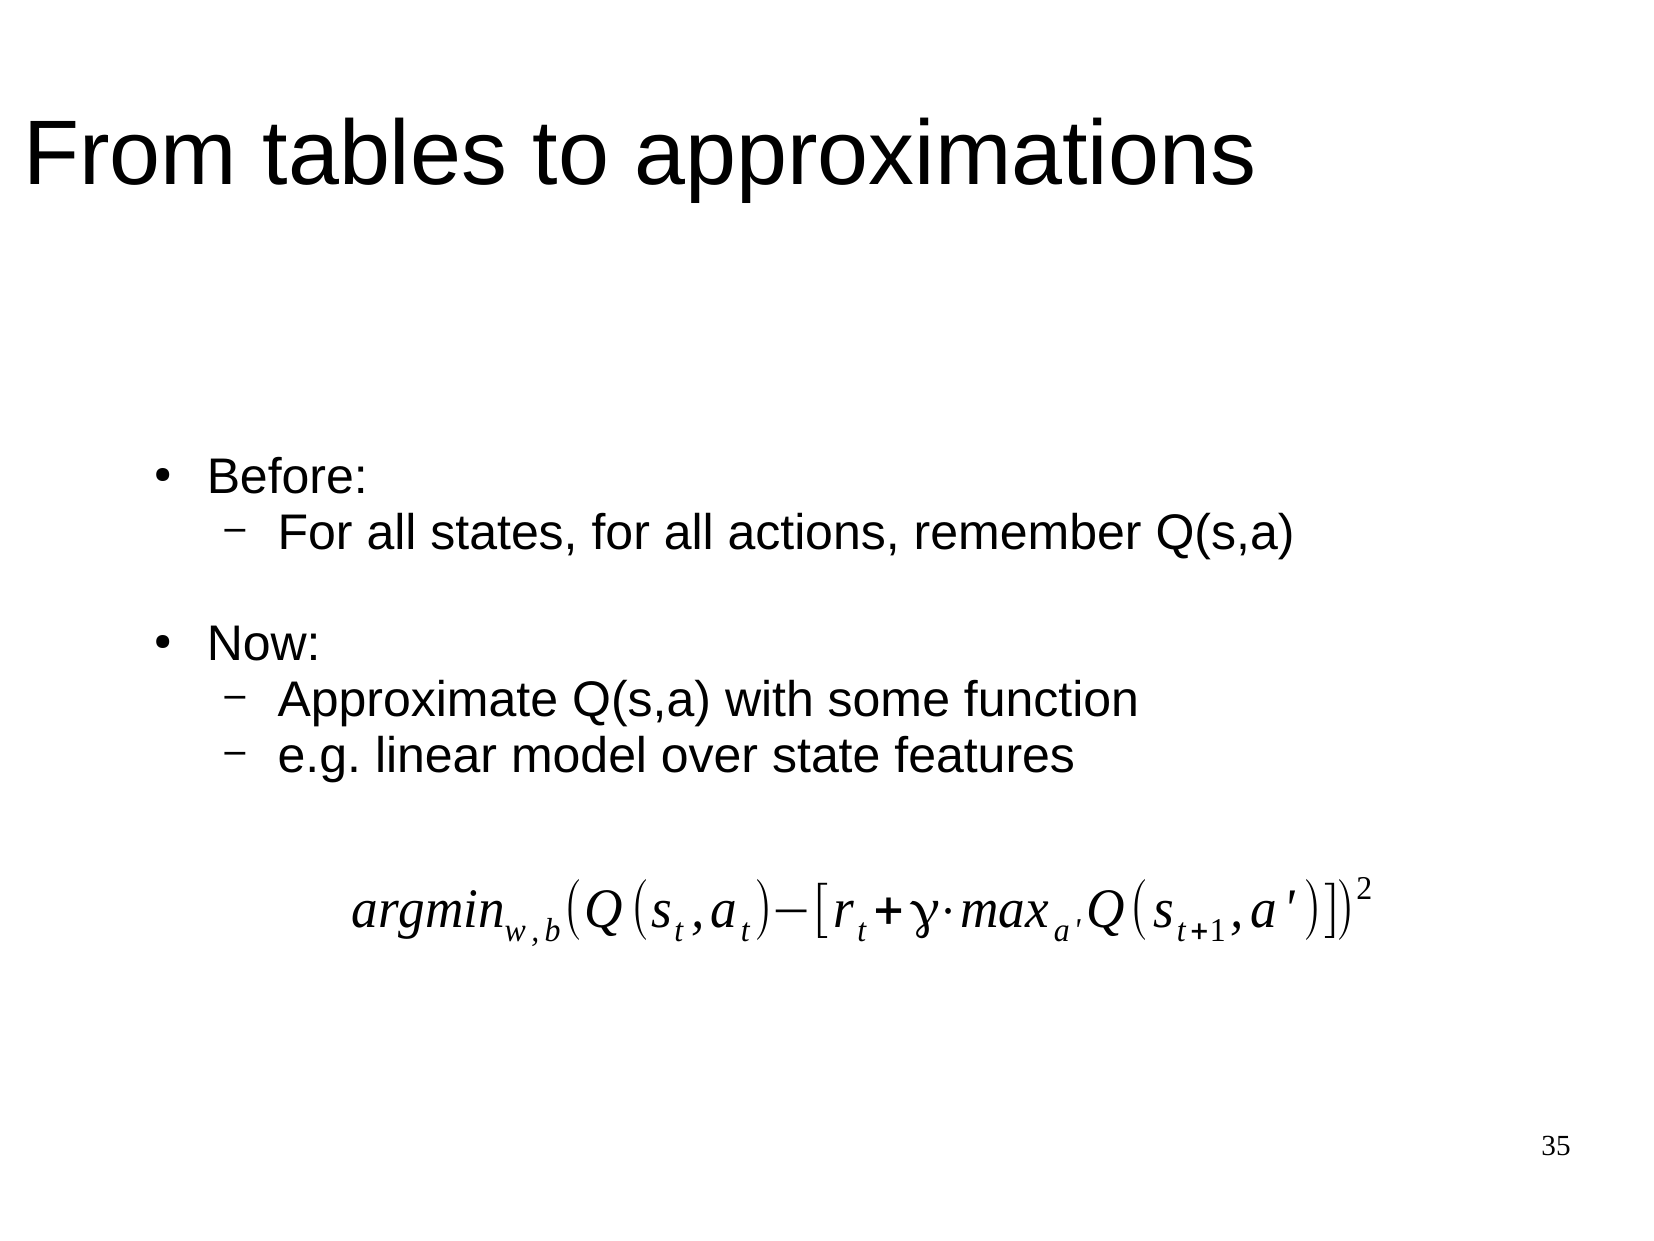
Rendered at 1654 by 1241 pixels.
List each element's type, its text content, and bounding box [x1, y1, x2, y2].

title From tables to approximations [23, 49, 1512, 257]
text_box Before: For all states, for all actions, remember Q(s,a) Now: Approximate Q(s,a) with some function e.g. linear model over state features [121, 440, 1441, 794]
chart [338, 867, 1384, 947]
